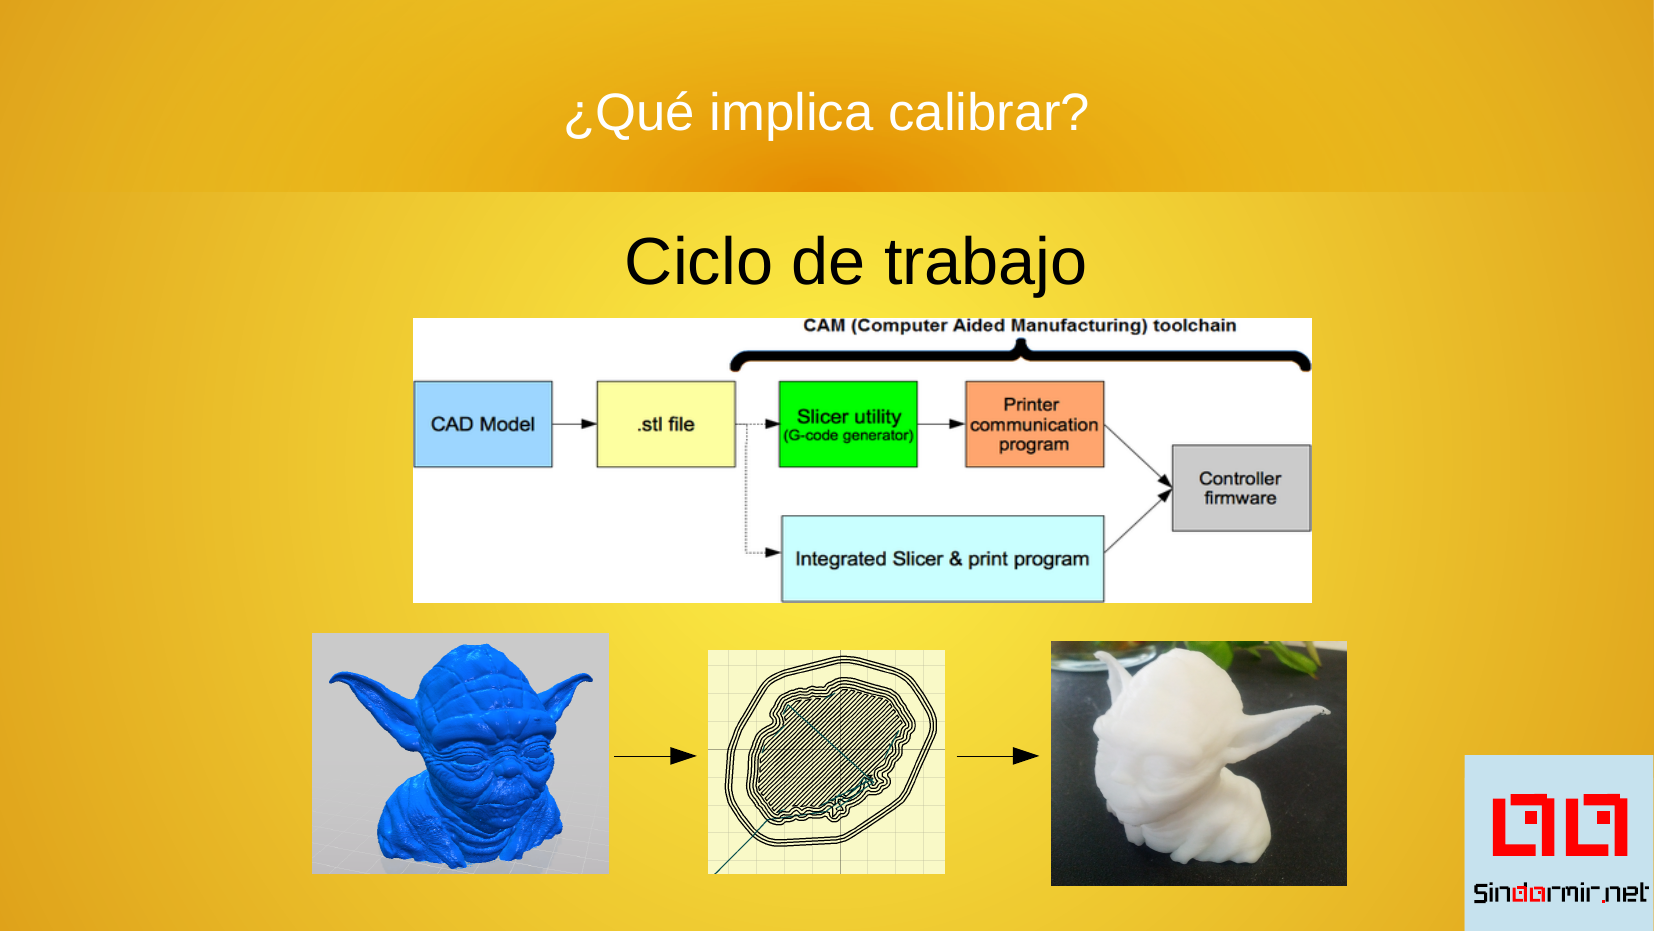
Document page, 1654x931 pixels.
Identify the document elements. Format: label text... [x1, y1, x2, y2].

picture [312, 633, 609, 875]
title ¿Qué implica calibrar? [82, 35, 1571, 189]
text_box Ciclo de trabajo [236, 224, 1477, 300]
picture [413, 318, 1312, 603]
picture [708, 650, 945, 875]
picture [1464, 755, 1654, 931]
picture [1051, 641, 1347, 886]
